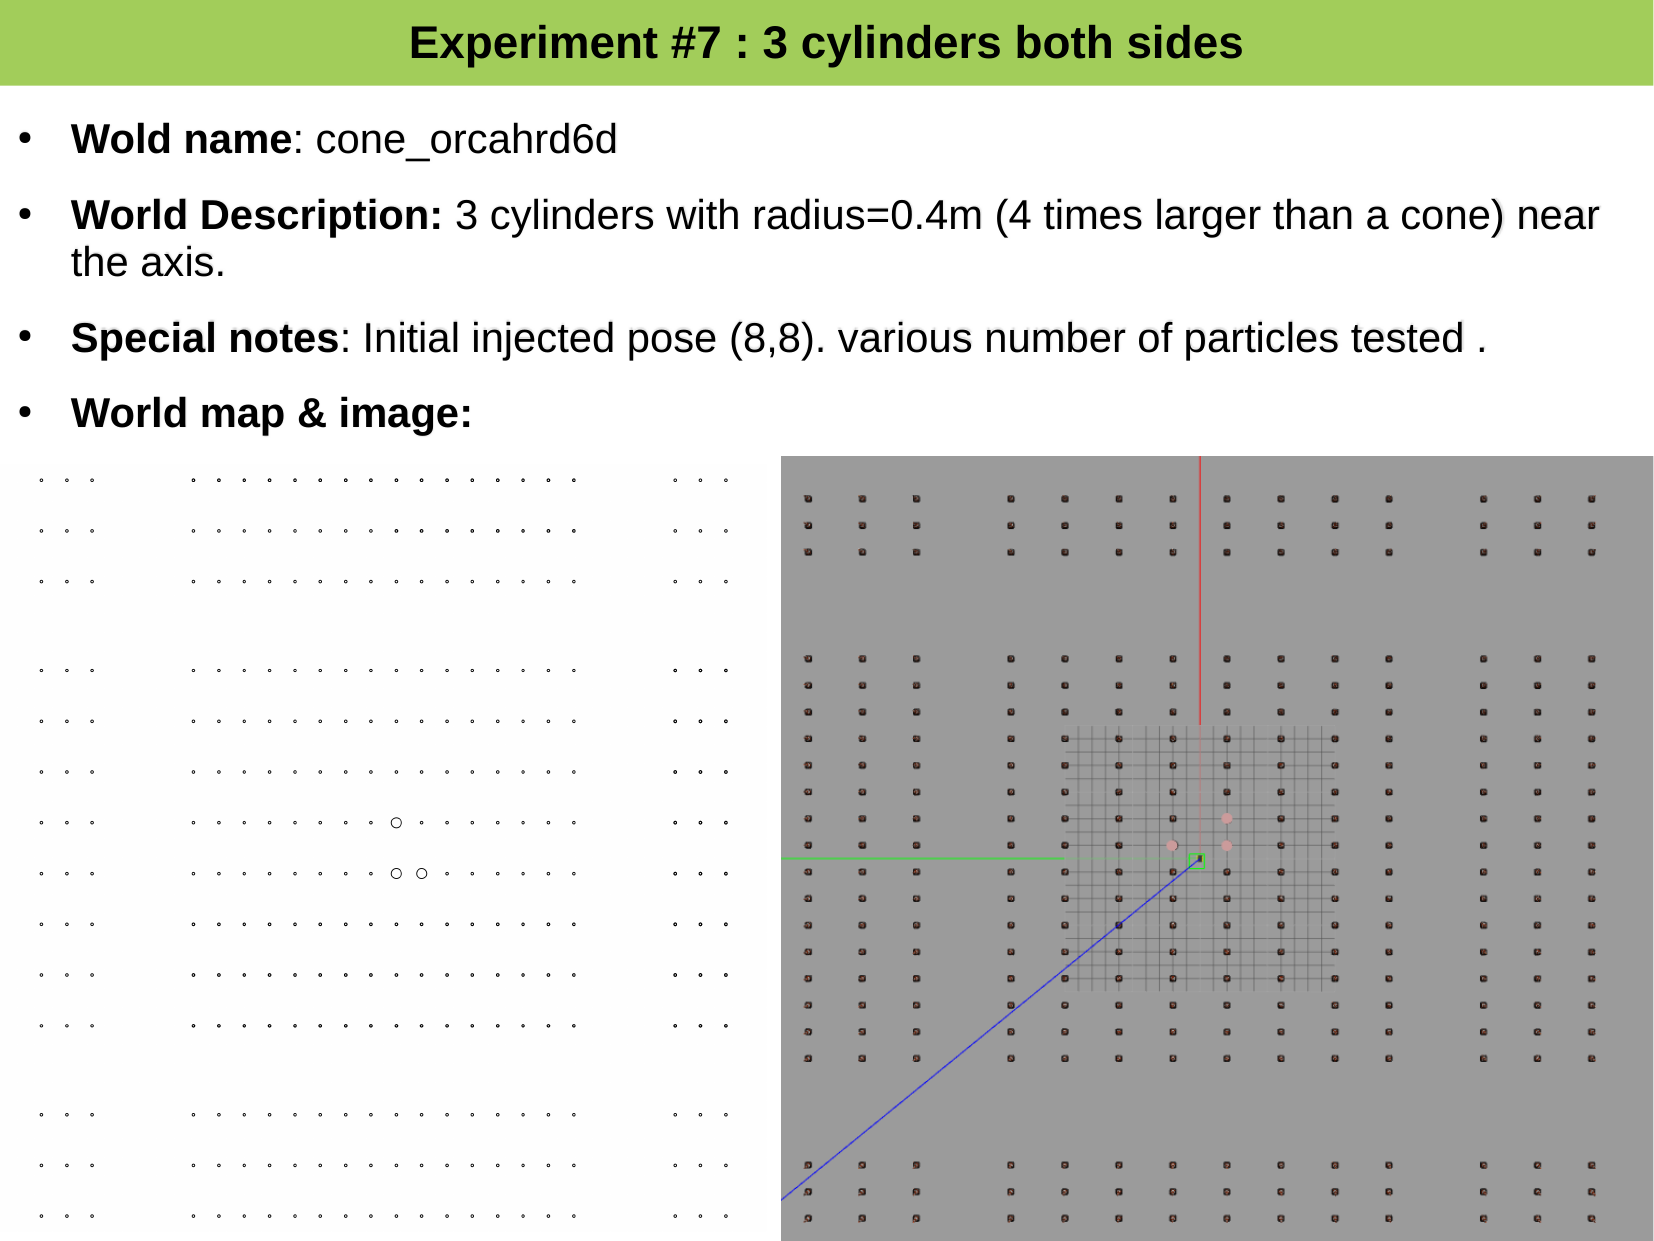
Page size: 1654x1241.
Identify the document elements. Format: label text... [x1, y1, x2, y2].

title Experiment #7 : 3 cylinders both sides [0, 0, 1654, 86]
picture [0, 464, 767, 1232]
list Wold name: cone_orcahrd6d World Description: 3 cylinders with radius=0.4m (4 times larger than a cone) near the axis. Special notes: Initial injected pose (8,8). various number of particles tested . World map & image: [0, 115, 1654, 1241]
picture [781, 456, 1654, 1241]
